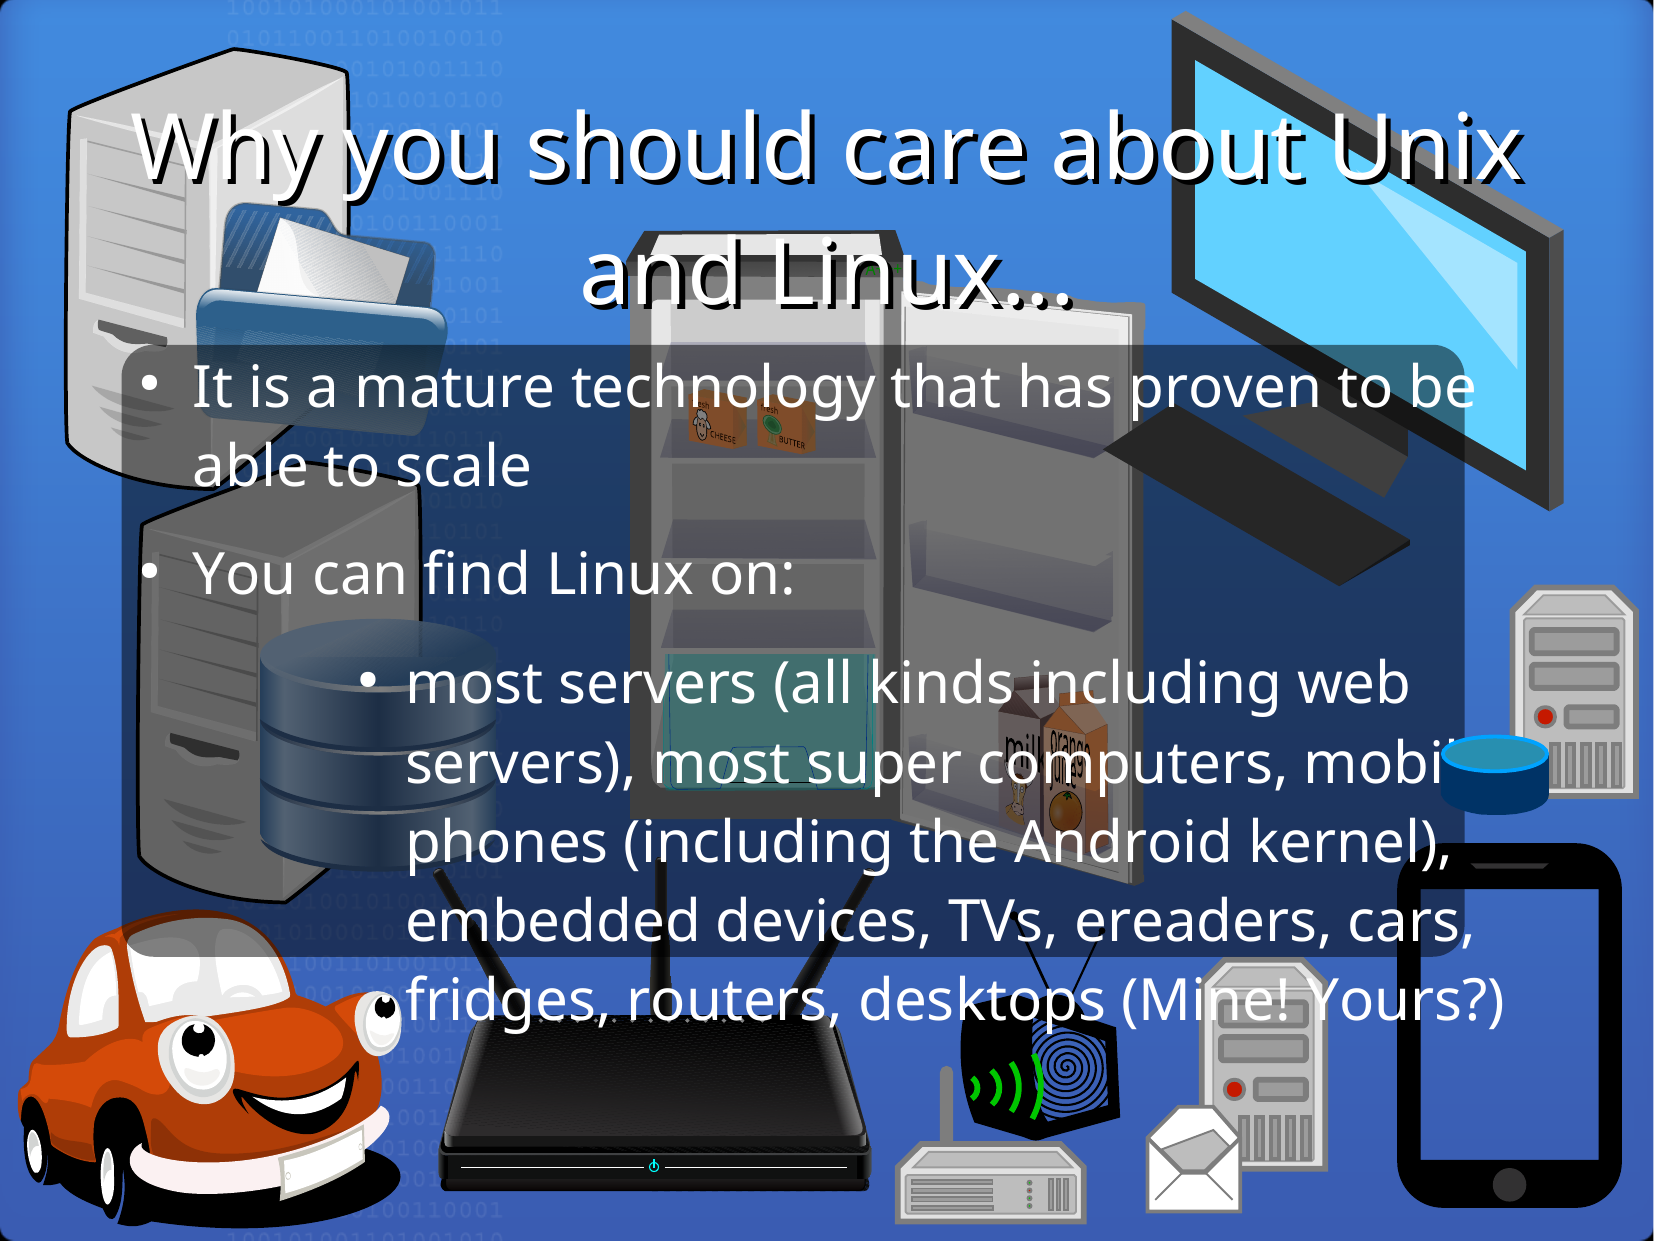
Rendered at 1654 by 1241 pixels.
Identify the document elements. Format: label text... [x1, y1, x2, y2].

title Why you should care about Unix and Linux... [121, 99, 1534, 314]
list It is a mature technology that has proven to be able to scale You can find Linux on: most servers (all kinds including web servers), most super computers, mobile phones (including the Android kernel), embedded devices, TVs, ereaders, cars, fridges, routers, desktops (Mine! Yours?) [121, 344, 1534, 1127]
picture [0, 0, 1654, 1241]
